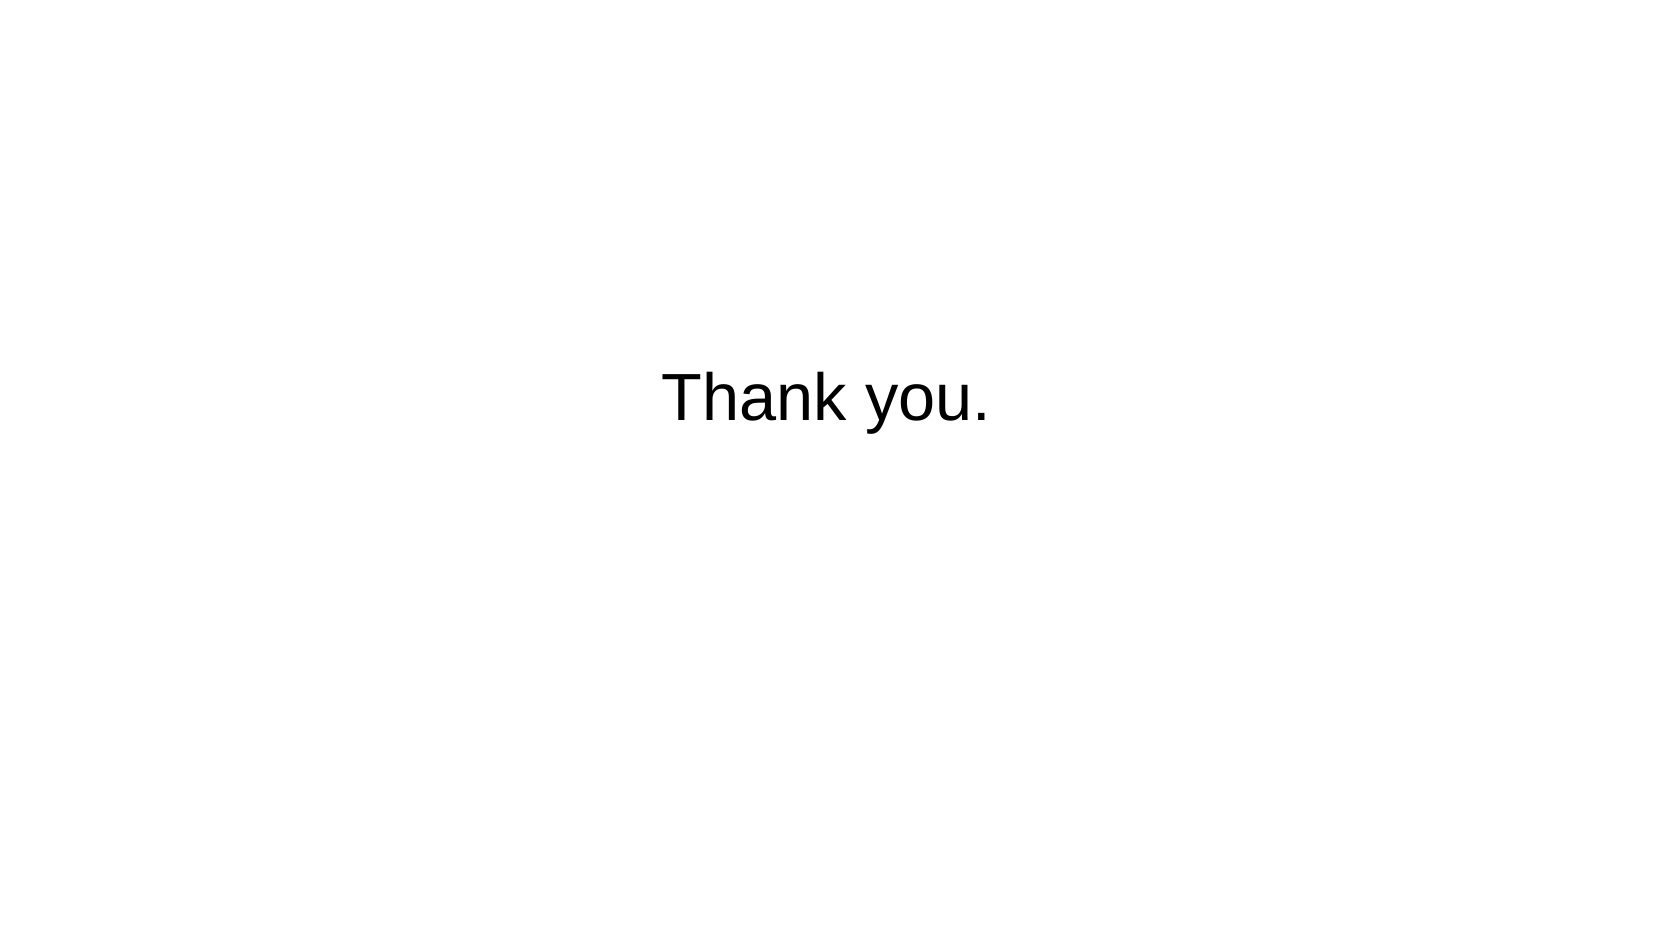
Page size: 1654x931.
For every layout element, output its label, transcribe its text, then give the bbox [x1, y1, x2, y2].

subtitle Thank you. [82, 37, 1571, 757]
